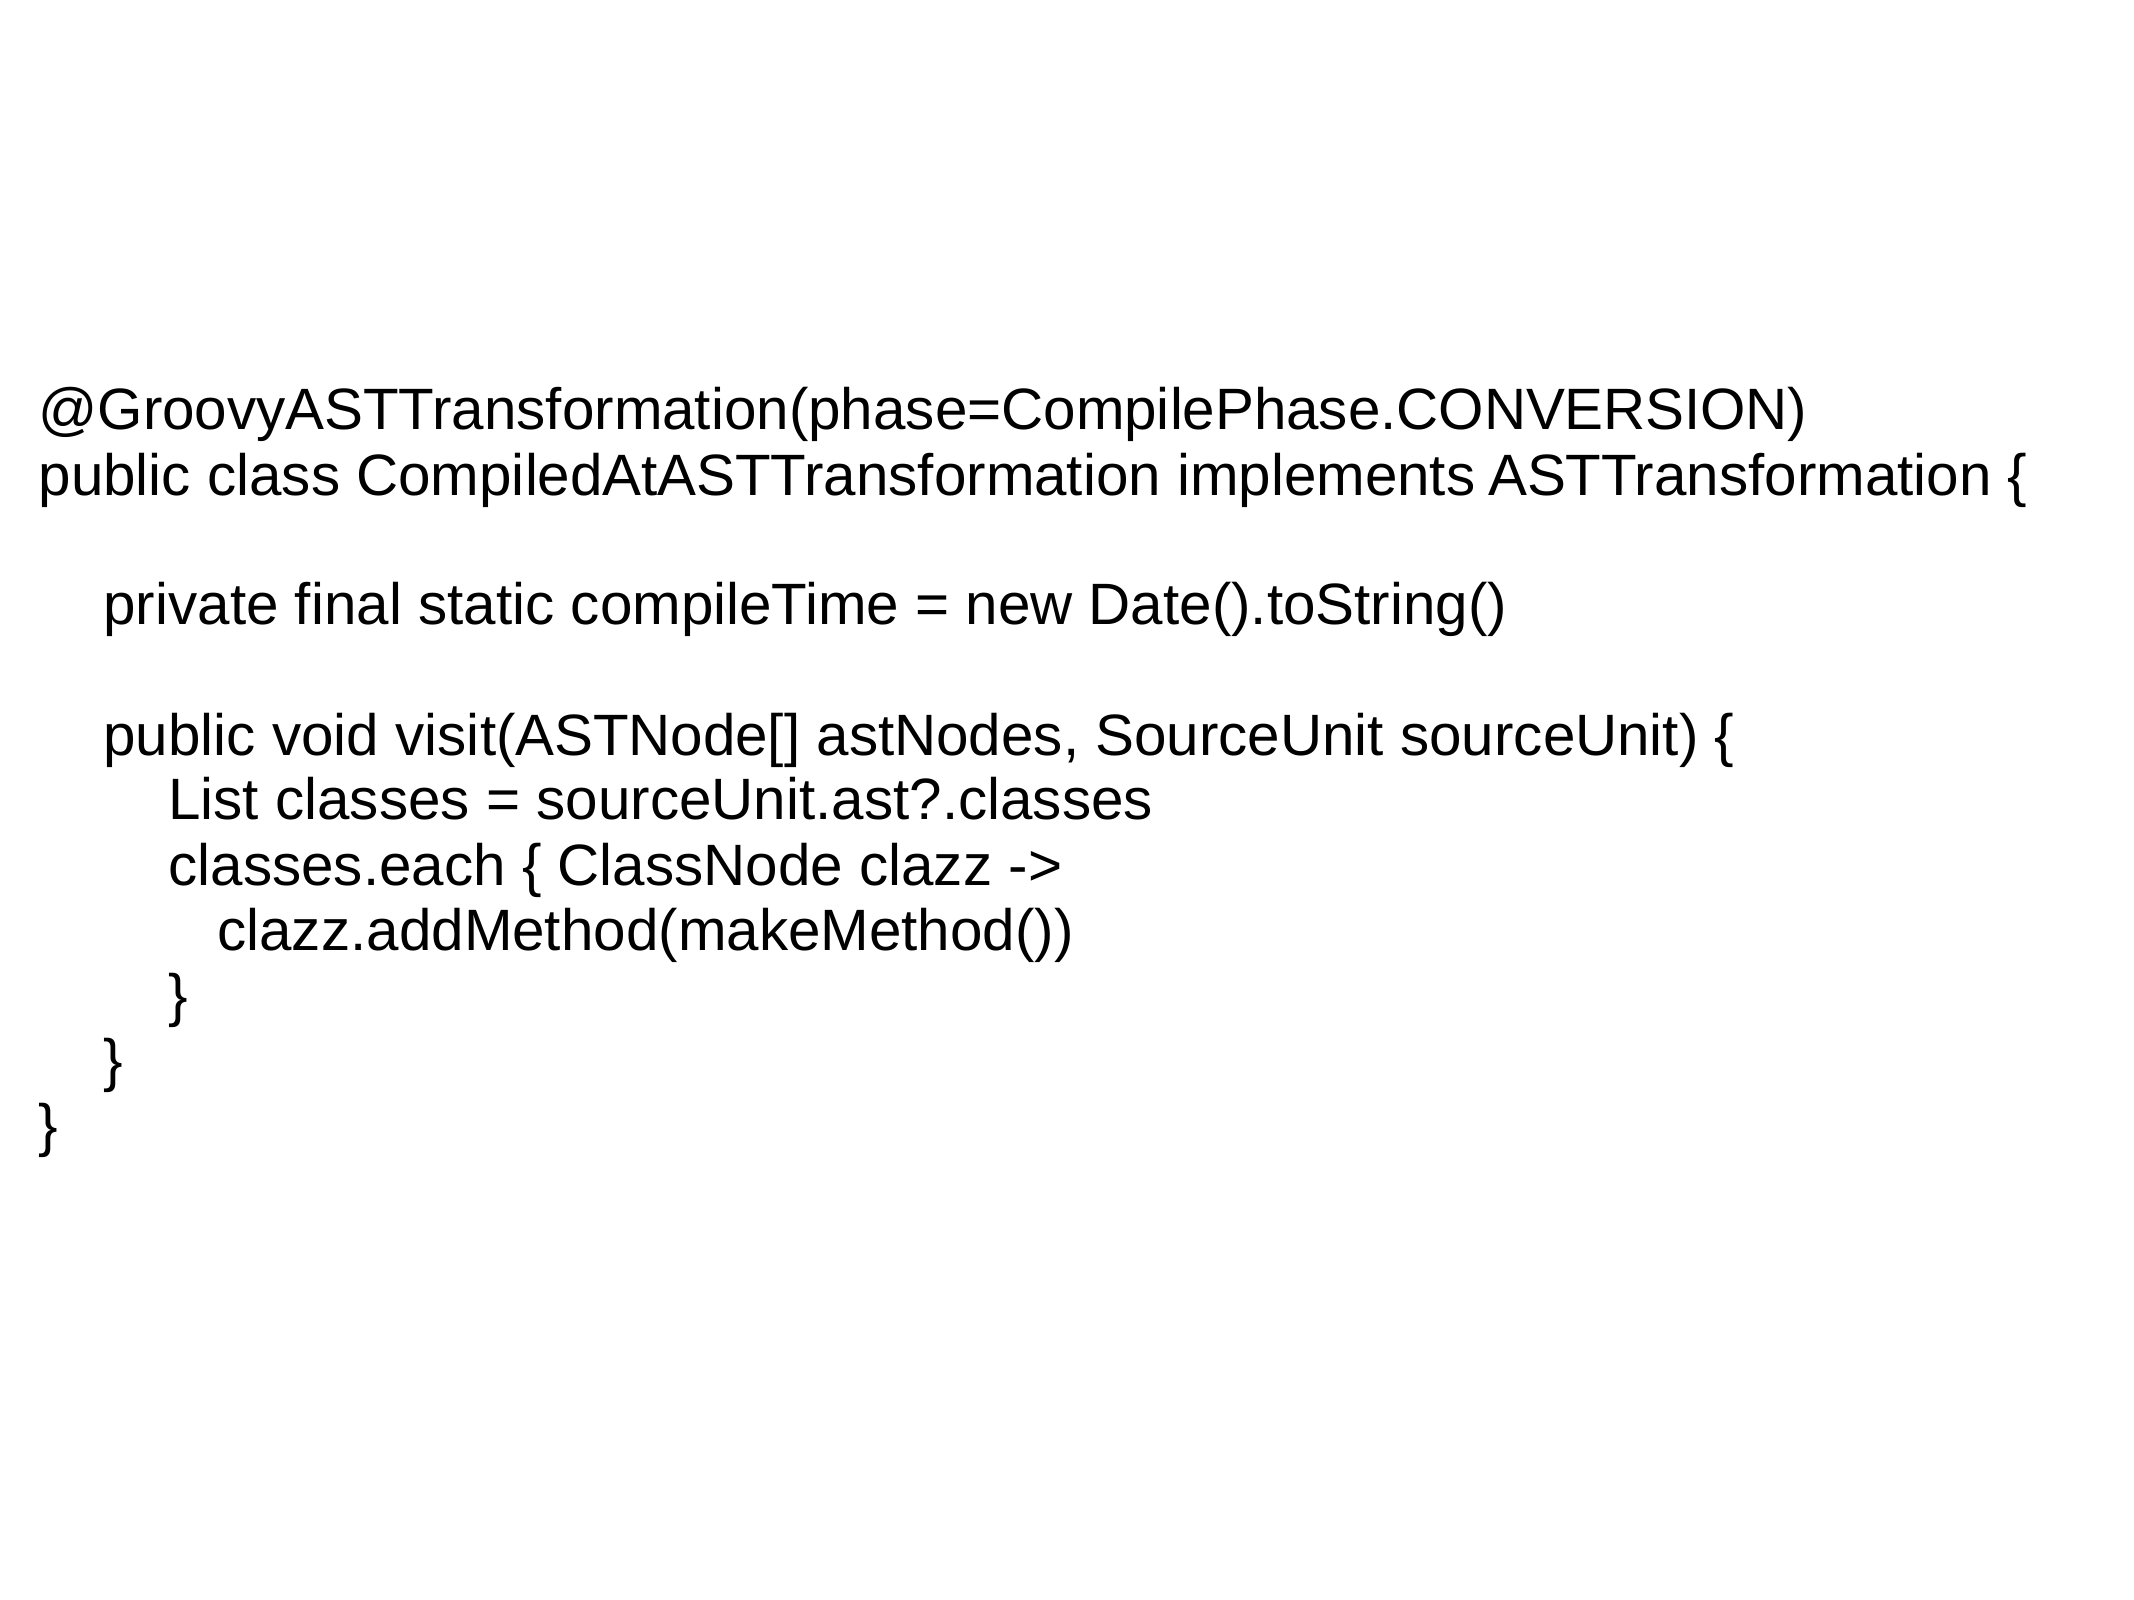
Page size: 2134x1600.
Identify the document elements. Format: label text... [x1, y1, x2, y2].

text_box @GroovyASTTransformation(phase=CompilePhase.CONVERSION) public class CompiledAtASTTransformation implements ASTTransformation { private final static compileTime = new Date().toString() public void visit(ASTNode[] astNodes, SourceUnit sourceUnit) { List classes = sourceUnit.ast?.classes classes.each { ClassNode clazz -> clazz.addMethod(makeMethod()) } } } [38, 377, 2095, 1223]
